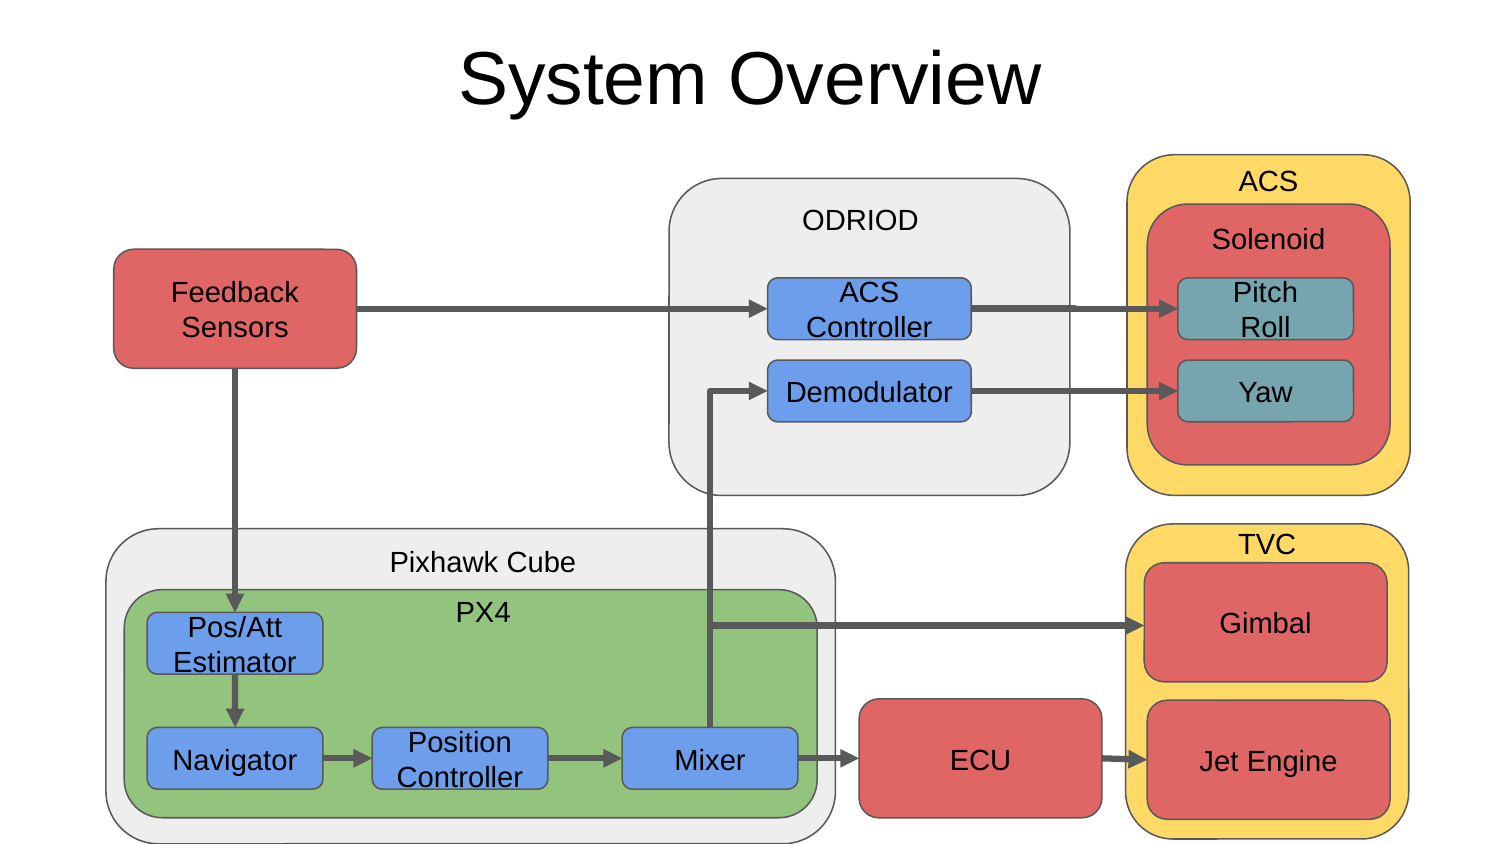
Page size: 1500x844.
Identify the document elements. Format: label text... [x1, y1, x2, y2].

text_box [105, 528, 836, 844]
text_box ACS Controller [767, 277, 972, 340]
text_box ODRIOD [779, 185, 942, 233]
text_box Position Controller [372, 727, 548, 790]
text_box Pos/Att Estimator [147, 612, 323, 675]
text_box PX4 [361, 578, 605, 626]
text_box Feedback Sensors [113, 249, 357, 369]
text_box Mixer [622, 727, 798, 790]
text_box Gimbal [1144, 562, 1388, 682]
text_box Pixhawk Cube [372, 528, 594, 578]
text_box [713, 392, 1070, 496]
text_box ACS [1168, 147, 1369, 227]
text_box Jet Engine [1147, 700, 1391, 820]
text_box Solenoid [1187, 227, 1350, 253]
text_box [713, 528, 836, 622]
text_box [1127, 155, 1411, 496]
text_box Navigator [147, 727, 323, 790]
text_box Pitch Roll [1177, 277, 1354, 340]
text_box [1125, 524, 1409, 839]
text_box [669, 178, 1070, 307]
text_box [713, 629, 836, 755]
text_box ECU [859, 698, 1102, 818]
text_box [668, 310, 1070, 494]
text_box TVC [1166, 510, 1368, 590]
text_box Yaw [1177, 360, 1354, 422]
text_box System Overview [209, 14, 1291, 146]
text_box [1125, 524, 1166, 624]
text_box [236, 528, 707, 757]
text_box Demodulator [767, 360, 972, 422]
